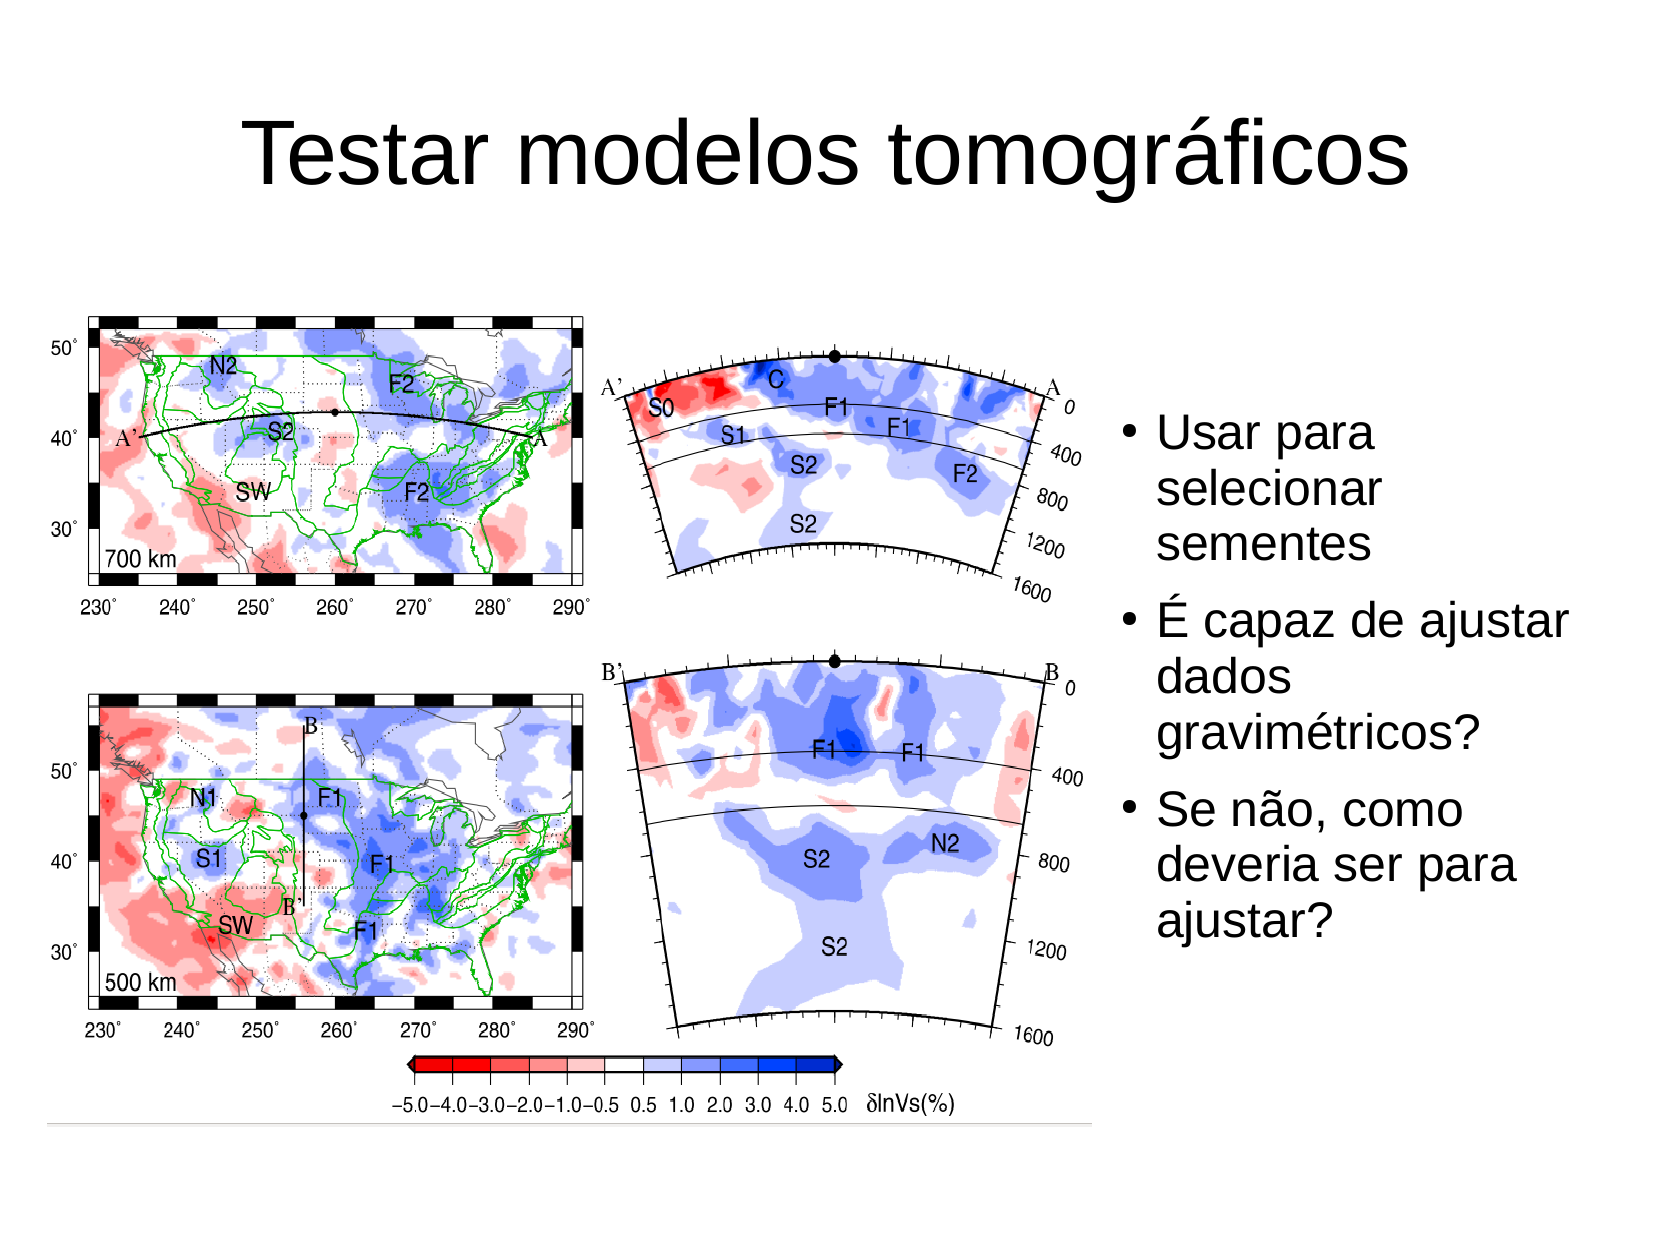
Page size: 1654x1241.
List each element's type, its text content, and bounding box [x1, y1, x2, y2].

text_box Usar para selecionar sementes É capaz de ajustar dados gravimétricos? Se não, como deveria ser para ajustar? [1105, 396, 1597, 956]
picture [47, 305, 1092, 1127]
title Testar modelos tomográficos [82, 49, 1571, 257]
